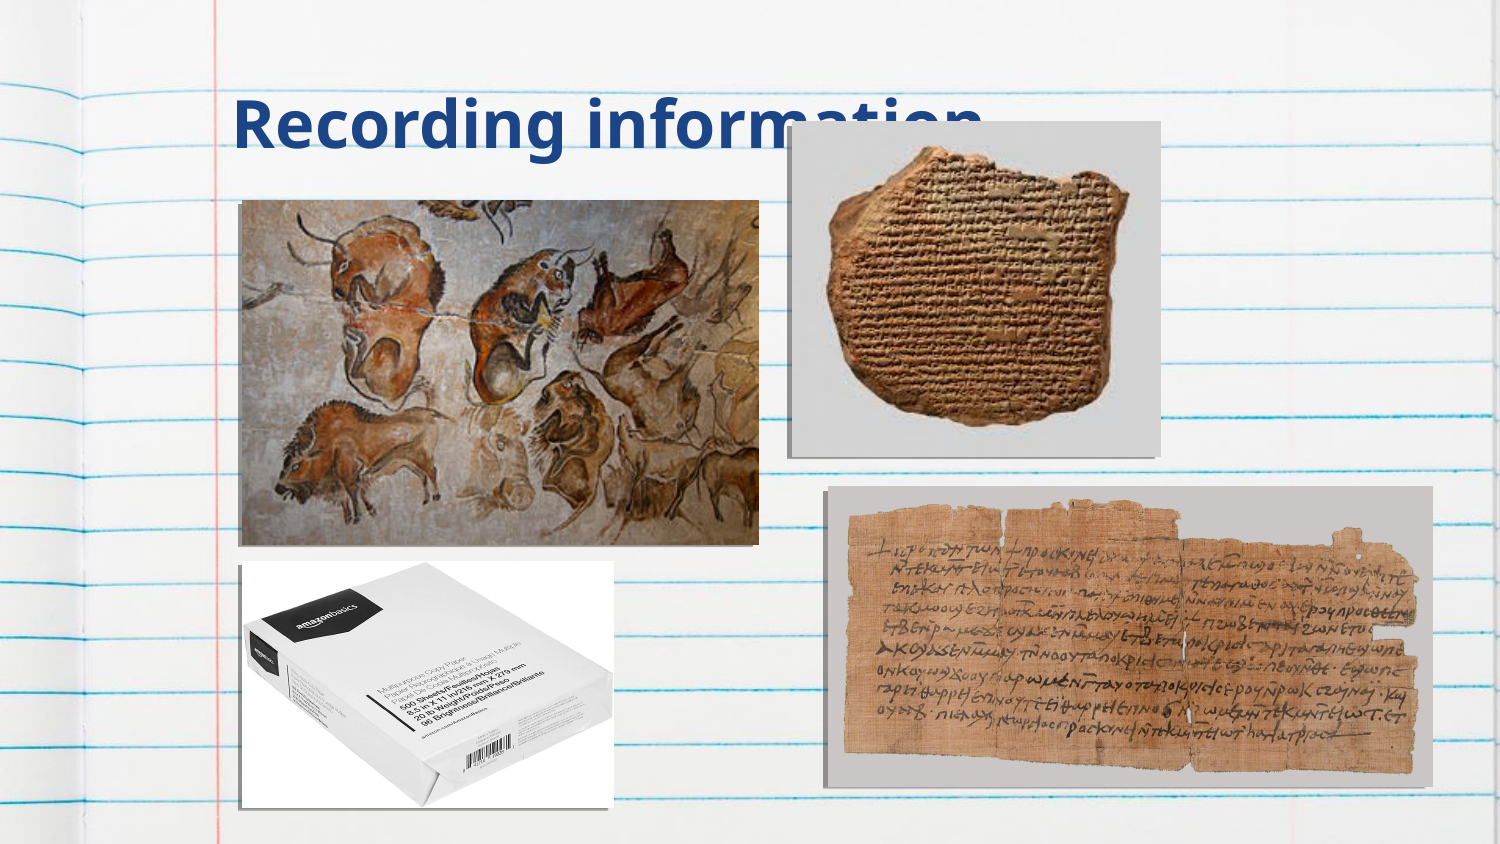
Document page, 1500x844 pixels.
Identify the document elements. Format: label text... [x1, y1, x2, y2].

picture [0, 0, 1500, 844]
title Recording information [231, 21, 1425, 162]
